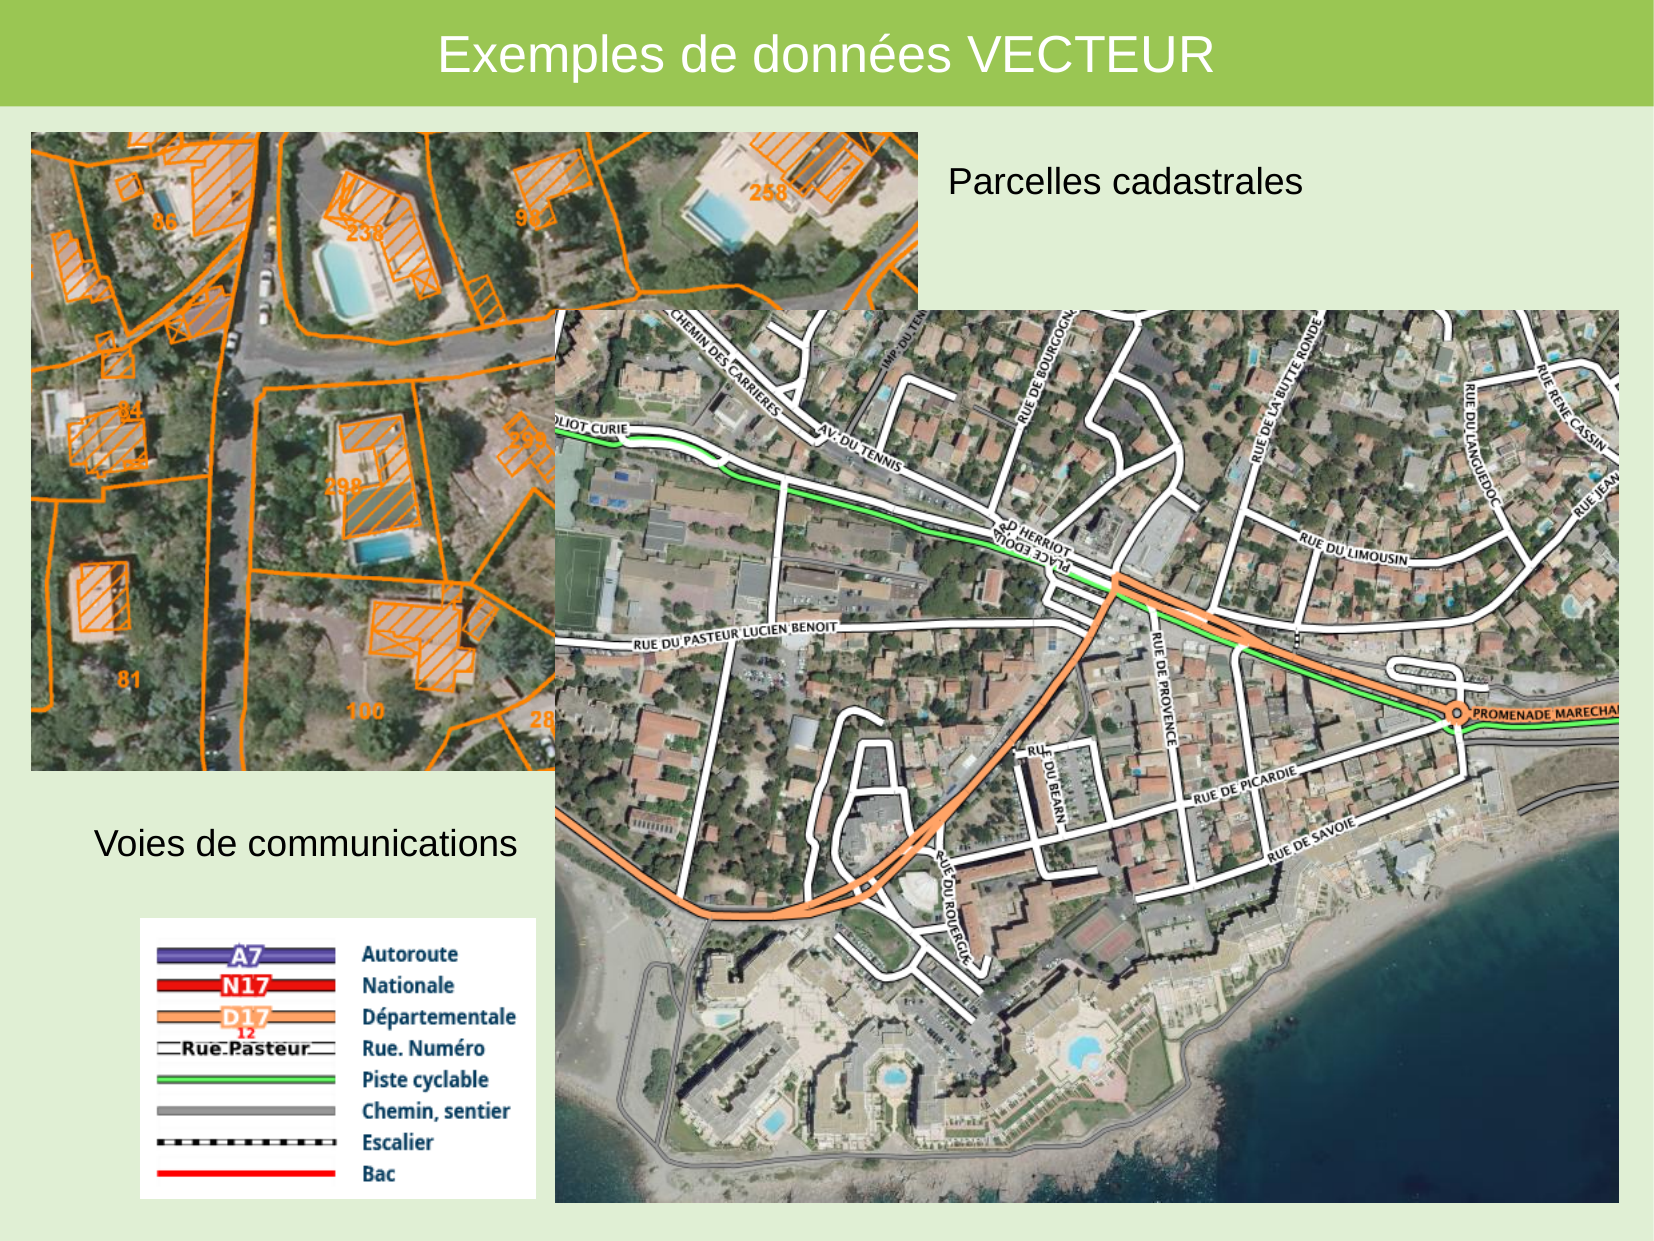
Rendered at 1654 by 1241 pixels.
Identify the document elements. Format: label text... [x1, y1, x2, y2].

text_box Voies de communications [11, 814, 533, 872]
picture [140, 918, 536, 1199]
picture [31, 132, 1619, 1203]
title Exemples de données VECTEUR [82, 19, 1571, 89]
text_box Parcelles cadastrales [933, 153, 1455, 211]
